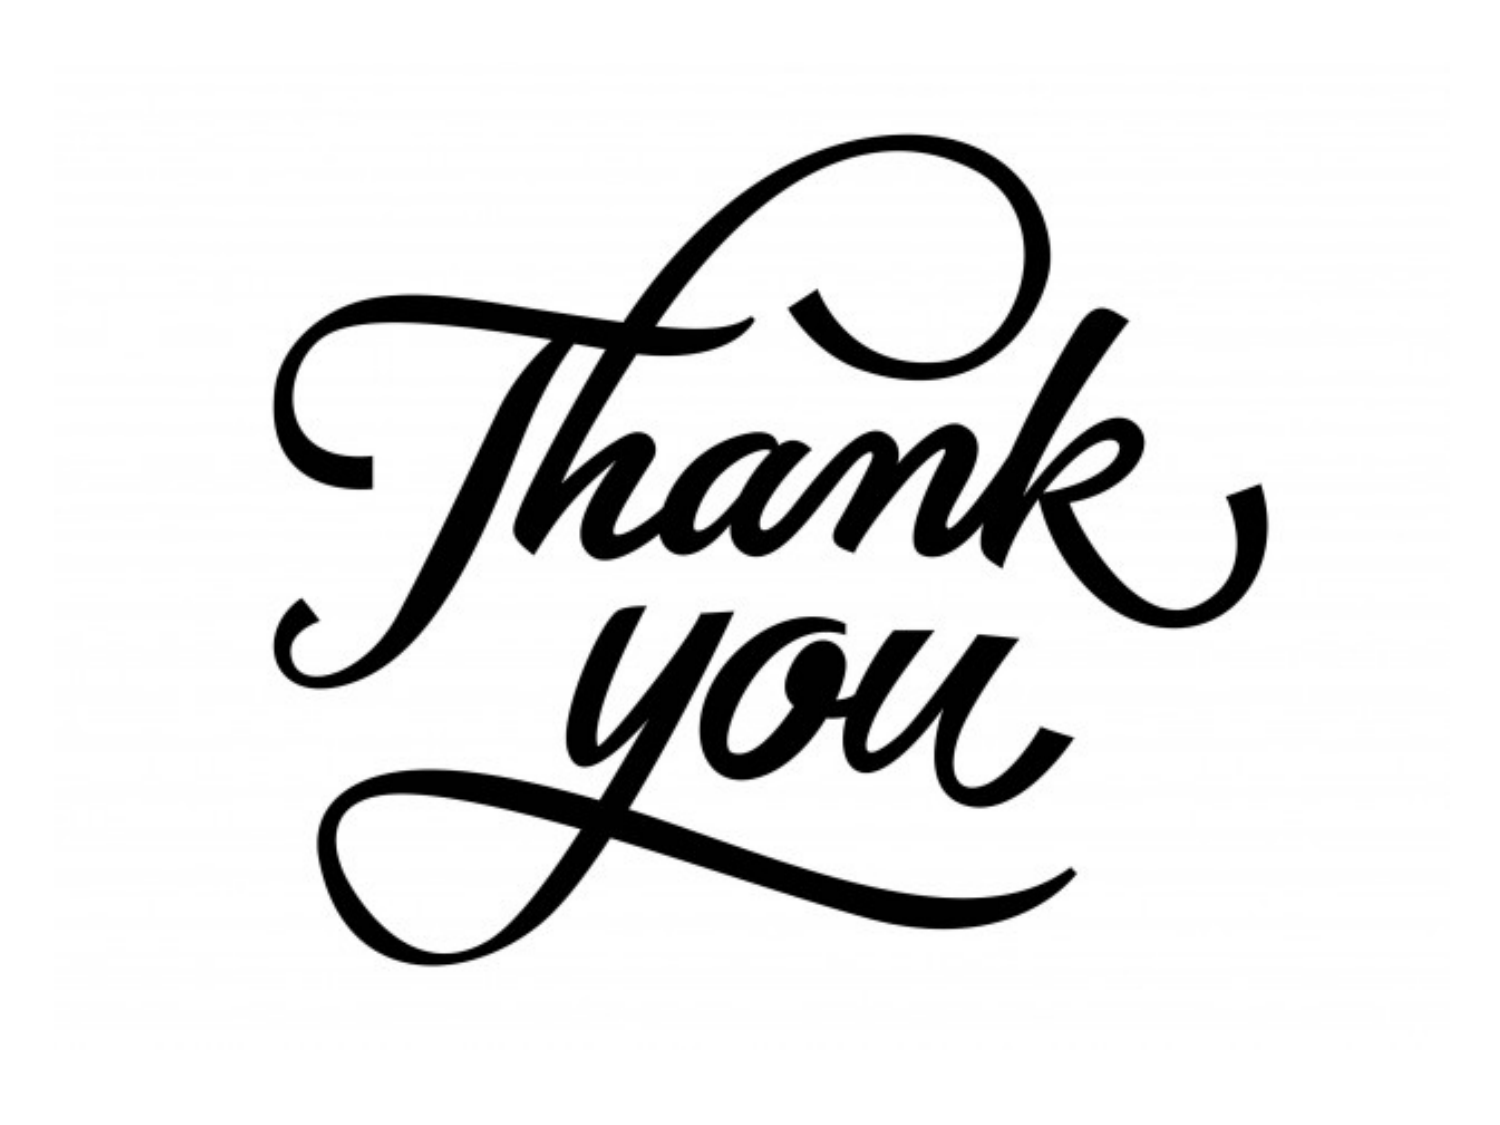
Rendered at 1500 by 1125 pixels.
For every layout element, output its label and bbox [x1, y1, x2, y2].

picture [54, 62, 1450, 1050]
